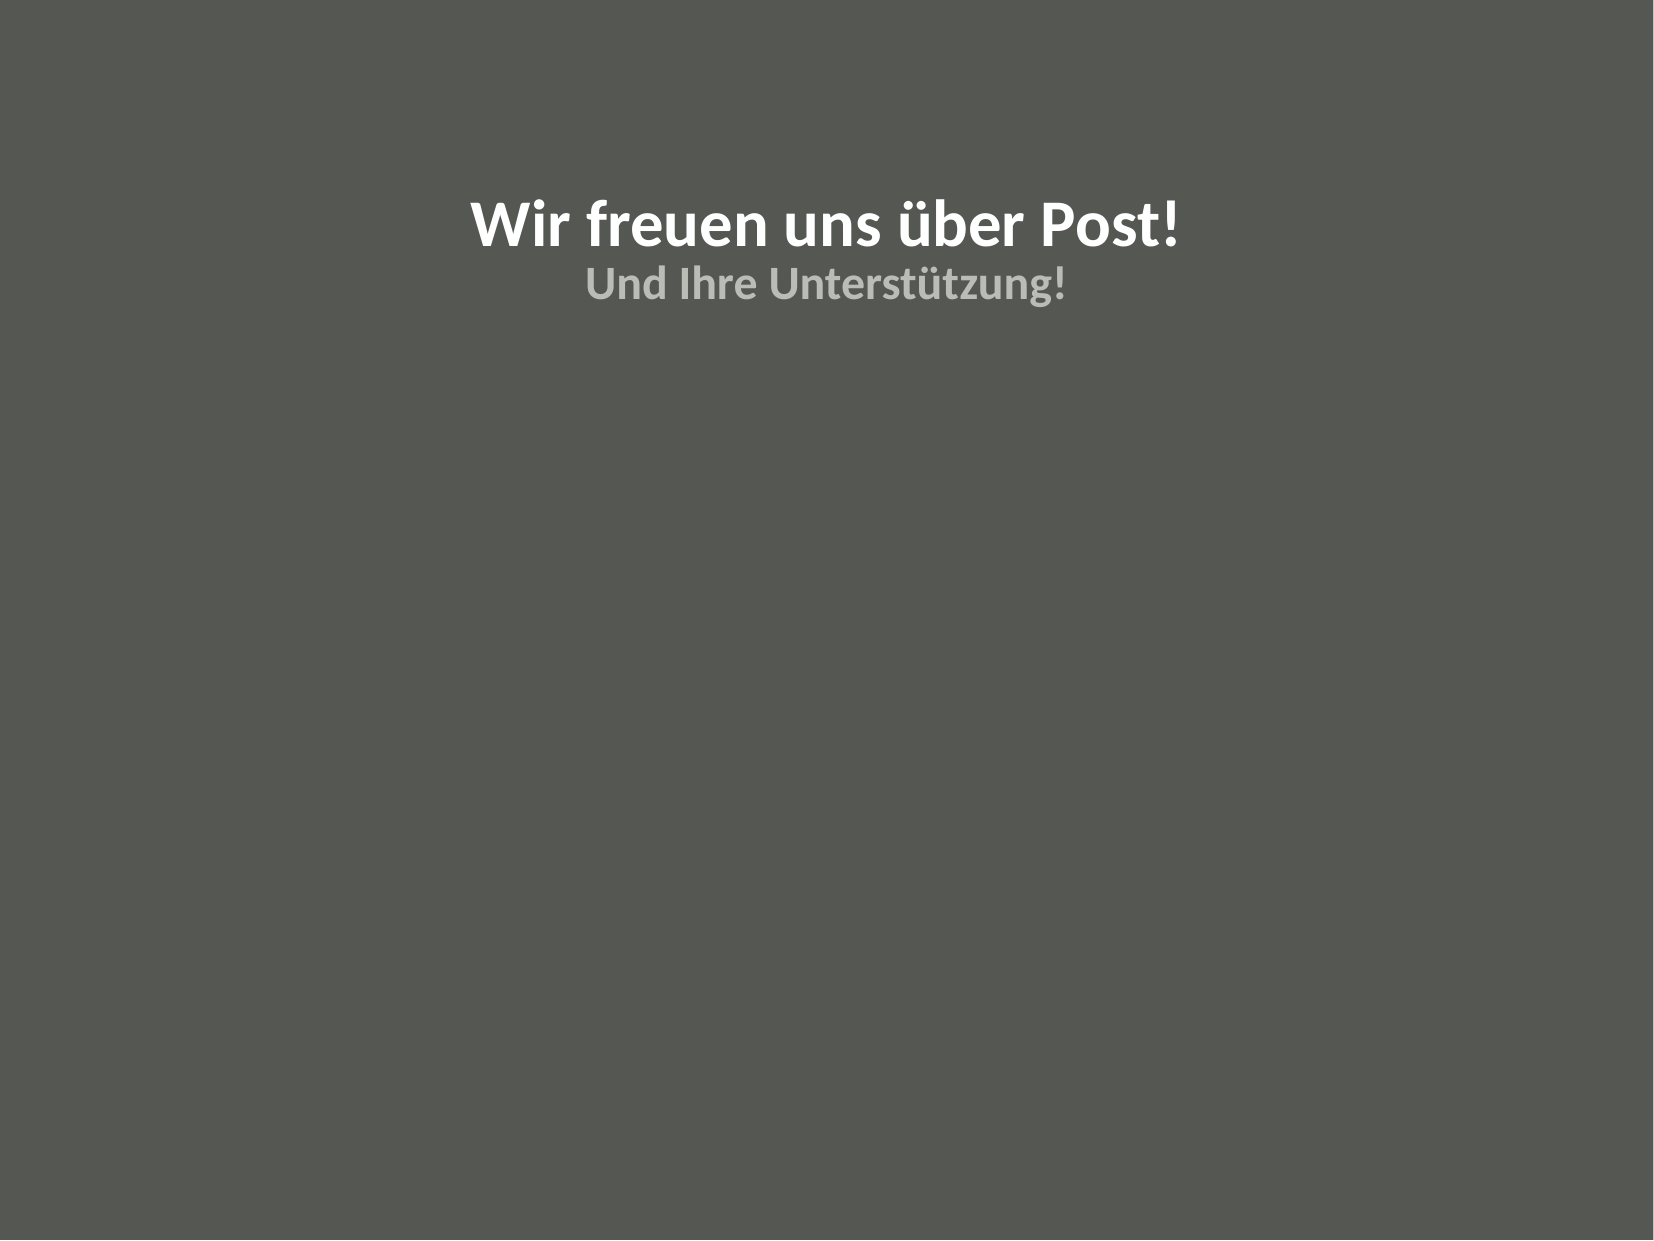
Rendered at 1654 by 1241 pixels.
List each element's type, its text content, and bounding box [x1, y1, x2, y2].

text_box Wir freuen uns über Post! Und Ihre Unterstützung! [456, 188, 1198, 345]
